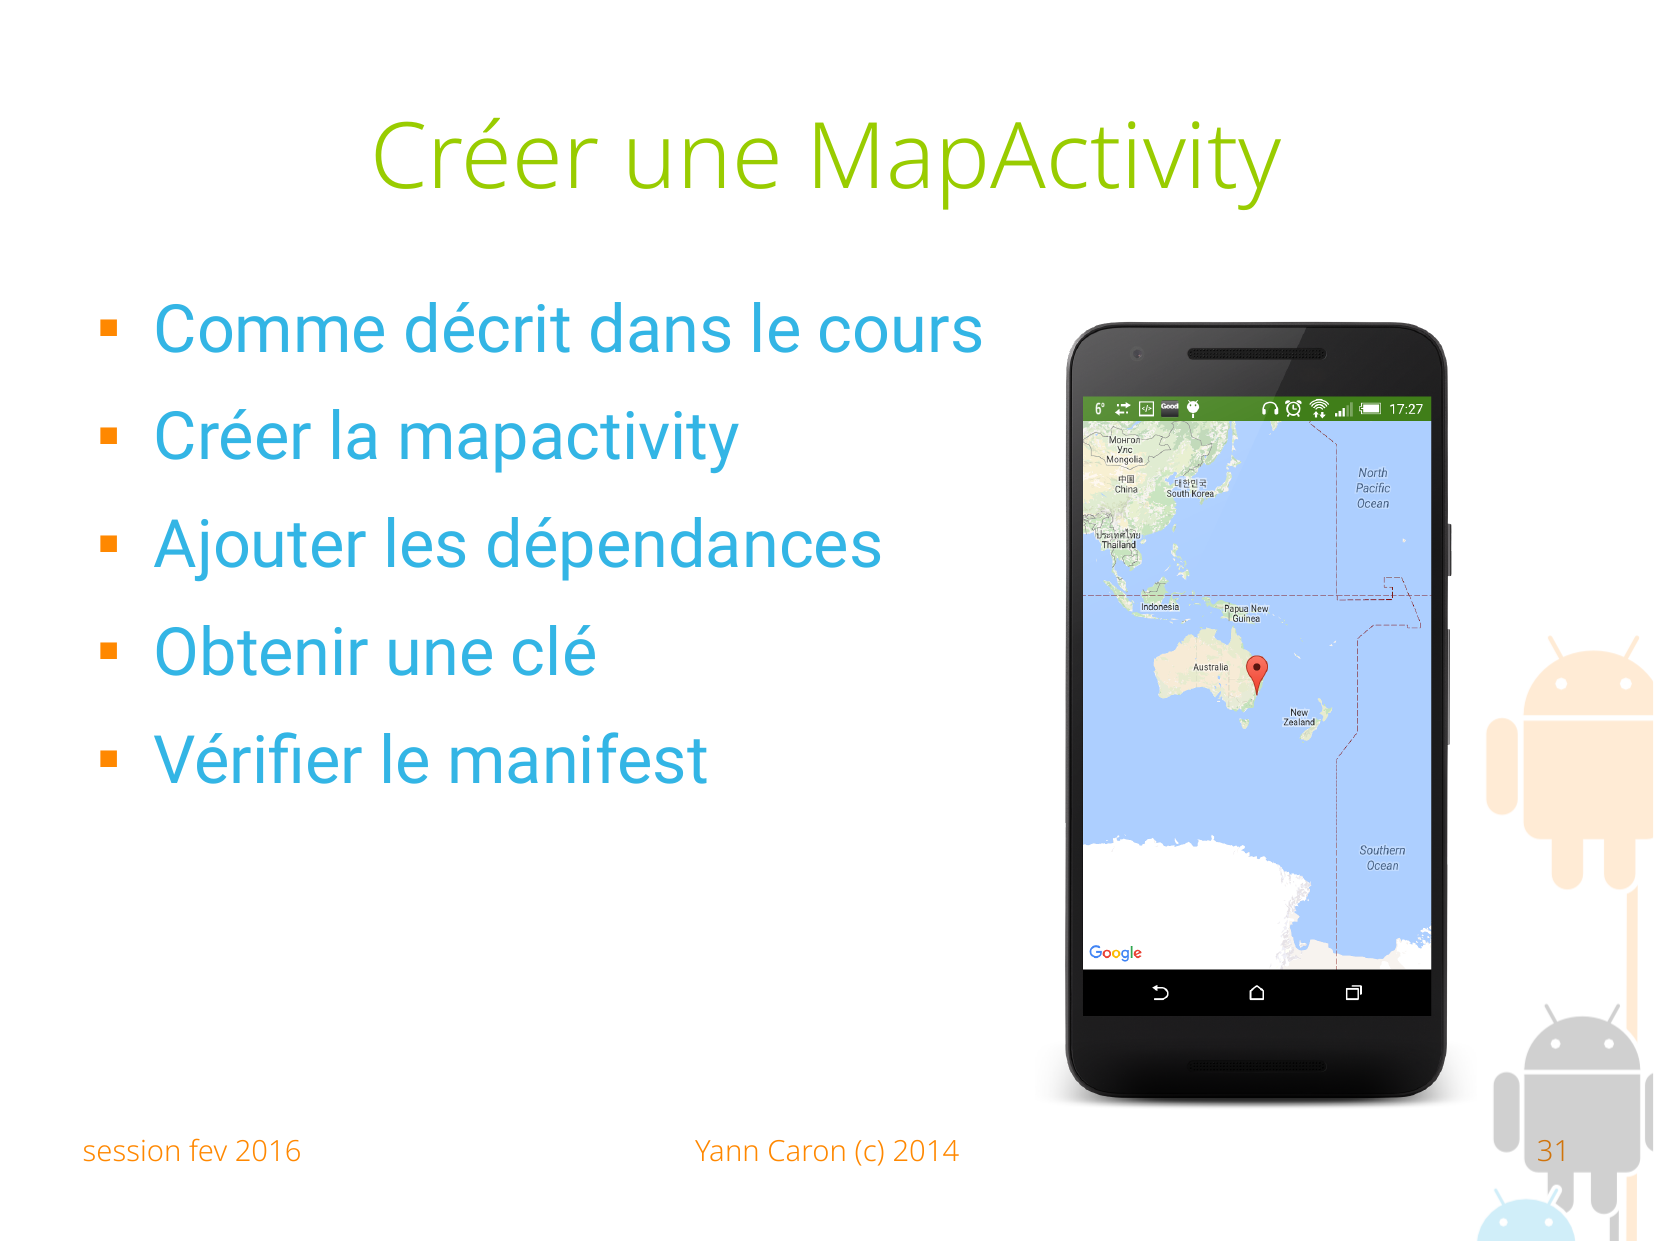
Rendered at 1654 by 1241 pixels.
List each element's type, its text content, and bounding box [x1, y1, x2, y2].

picture [240, 321, 1654, 1241]
title Créer une MapActivity [82, 49, 1571, 257]
list Comme décrit dans le cours Créer la mapactivity Ajouter les dépendances Obtenir une clé Vérifier le manifest [82, 290, 1571, 1010]
